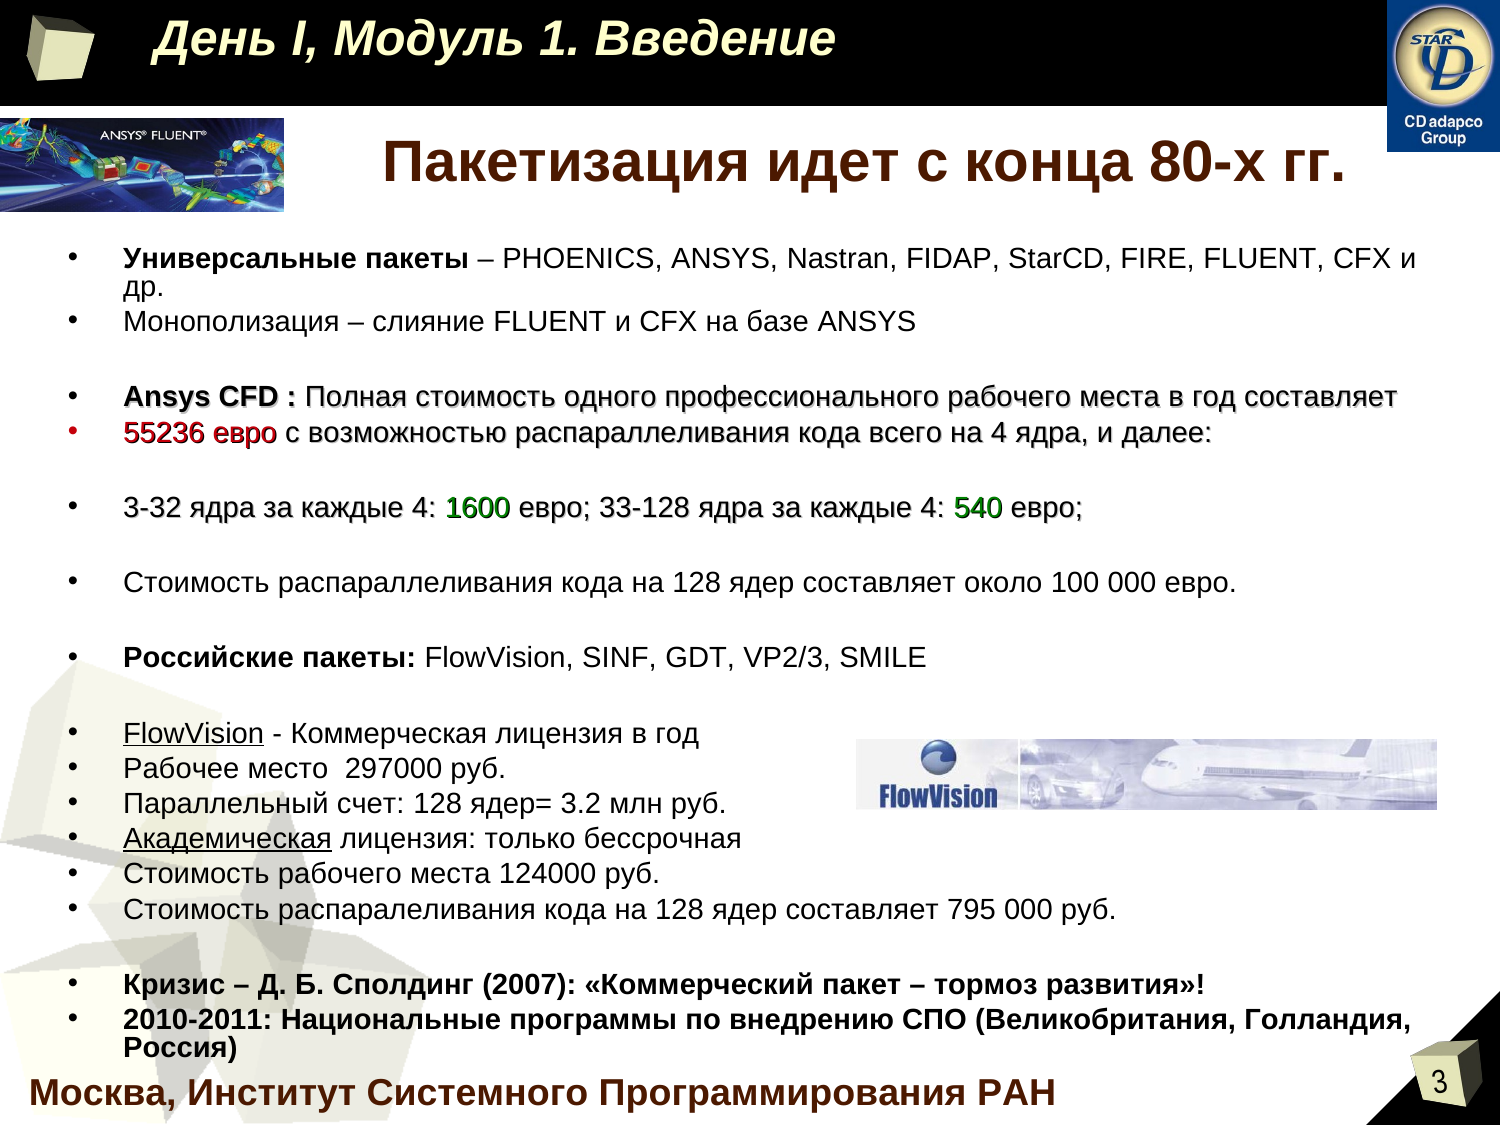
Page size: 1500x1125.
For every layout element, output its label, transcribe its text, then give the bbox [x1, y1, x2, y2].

picture [423, 1095, 433, 1102]
picture [0, 118, 284, 212]
picture [130, 1096, 138, 1102]
picture [151, 1096, 158, 1102]
text_box Пакетизация идет с конца 80-х гг. [5, 115, 1500, 201]
picture [0, 659, 433, 1125]
picture [856, 739, 1437, 810]
picture [1387, 0, 1500, 115]
list Универсальные пакеты – PHOENICS, ANSYS, Nastran, FIDAP, StarCD, FIRE, FLUENT, CFX и др. Монополизация – слияние FLUENT и CFX на базе ANSYS Ansys CFD : Полная стоимость одного профессионального рабочего места в год составляет 55236 евро с возможностью распараллеливания кода всего на 4 ядра, и далее: 3-32 ядра за каждые 4: 1600 евро; 33-128 ядра за каждые 4: 540 евро; Стоимость распараллеливания кода на 128 ядер составляет около 100 000 евро. Российские пакеты: FlowVision, SINF, GDT, VP2/3, SMILE FlowVision - Коммерческая лицензия в год Рабочее место 297000 руб. Параллельный счет: 128 ядер= 3.2 млн руб. Академическая лицензия: только бессрочная Стоимость рабочего места 124000 руб. Стоимость распаралеливания кода на 128 ядер составляет 795 000 руб. Кризис – Д. Б. Сполдинг (2007): «Коммерческий пакет – тормоз развития»! 2010-2011: Национальные программы по внедрению СПО (Великобритания, Голландия, Россия) [53, 201, 1471, 1095]
picture [66, 1095, 75, 1102]
